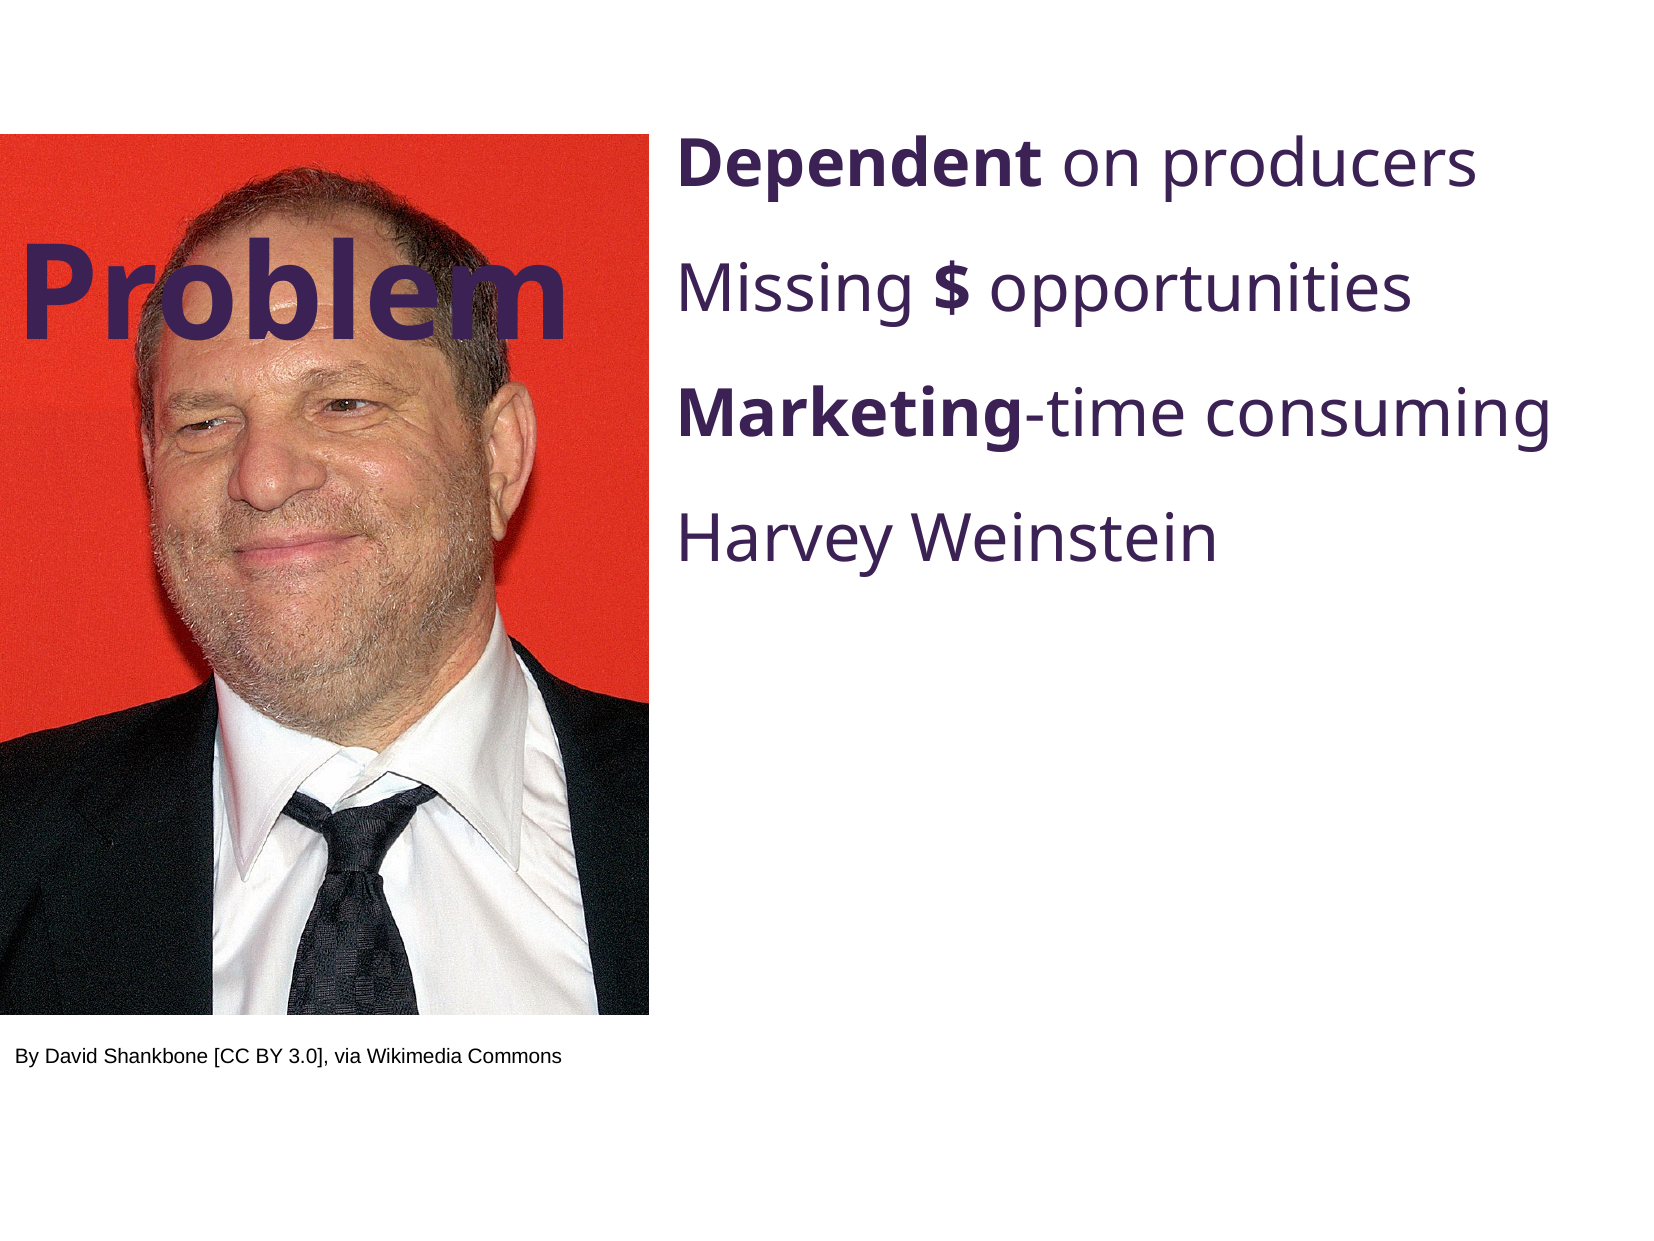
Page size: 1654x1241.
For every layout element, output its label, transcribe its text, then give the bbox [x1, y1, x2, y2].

text_box Problem [14, 183, 674, 390]
text_box Dependent on producers Missing $ opportunities Marketing-time consuming Harvey Weinstein [674, 119, 1654, 690]
picture [0, 134, 649, 1015]
text_box By David Shankbone [CC BY 3.0], via Wikimedia Commons [0, 1035, 660, 1073]
